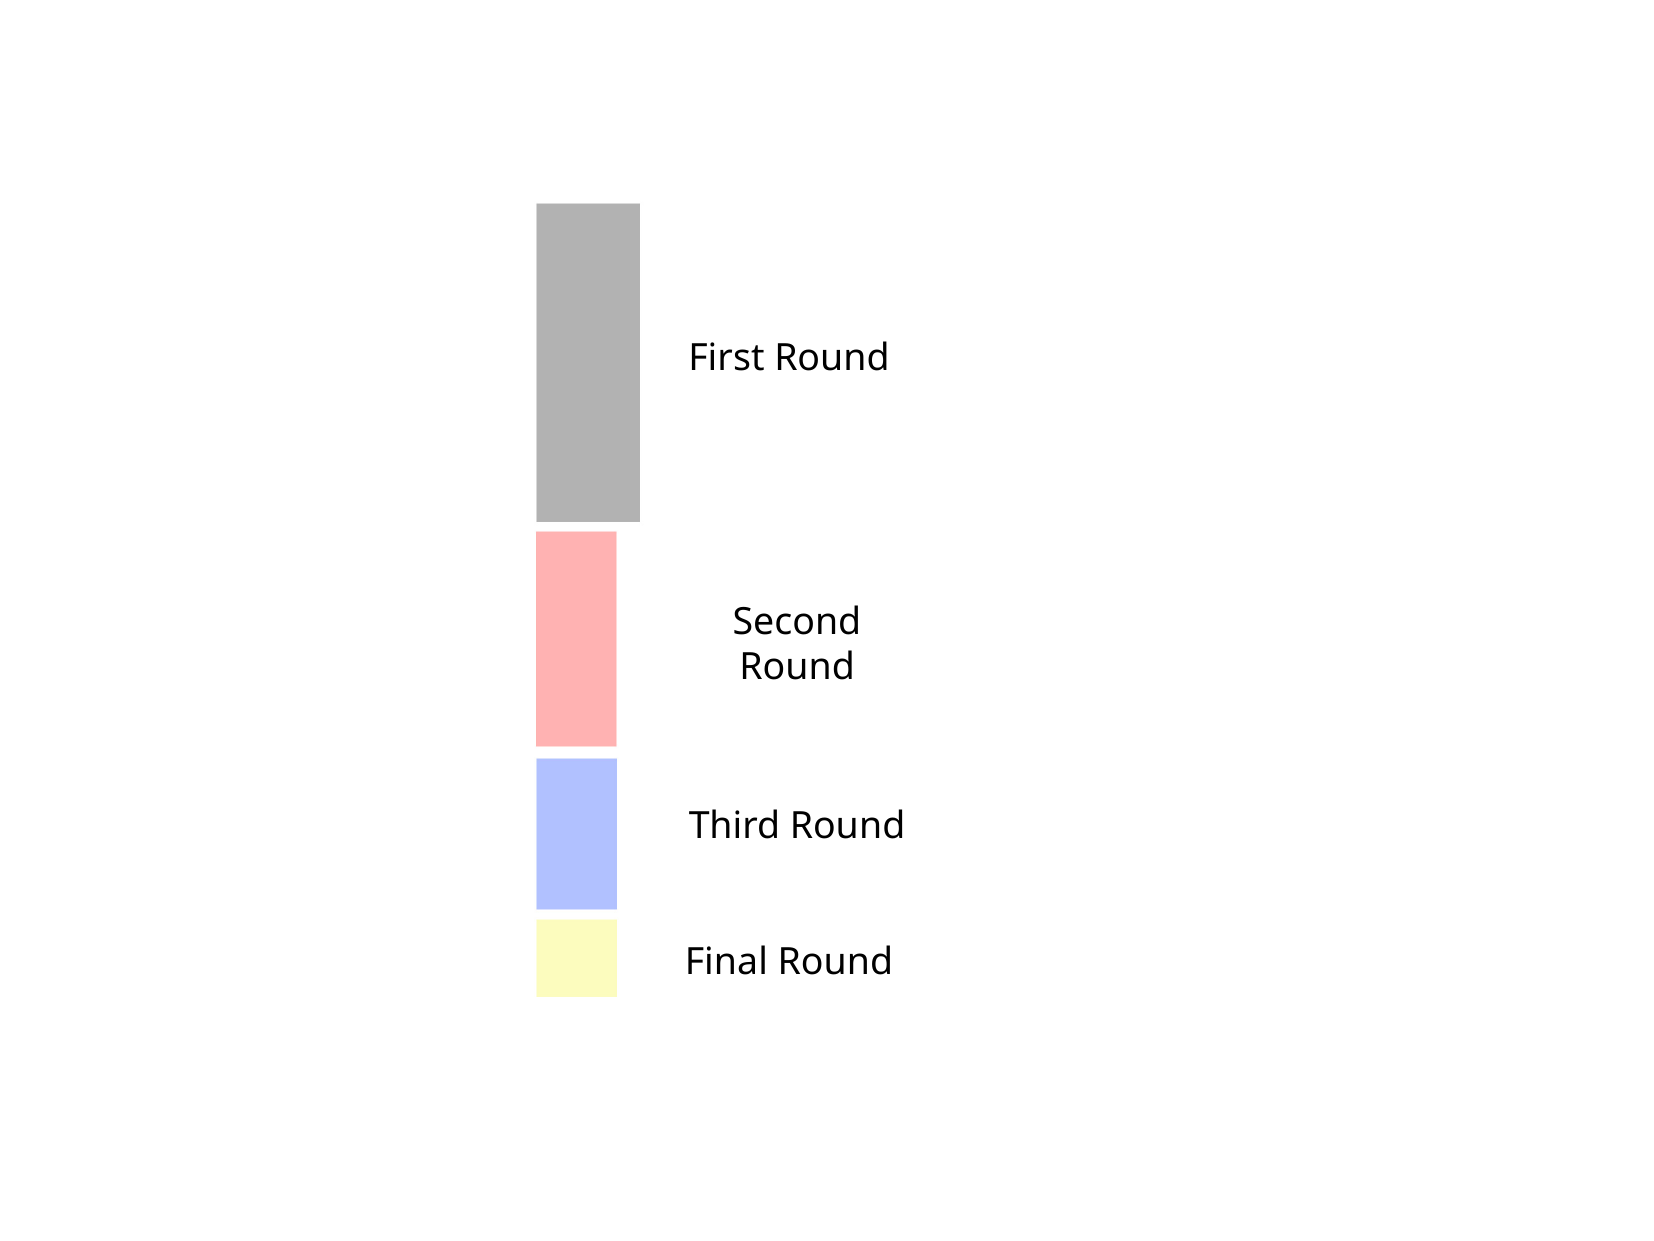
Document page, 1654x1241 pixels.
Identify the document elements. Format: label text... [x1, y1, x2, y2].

text_box First Round [663, 325, 915, 387]
text_box Third Round [663, 793, 931, 854]
text_box Second Round [663, 589, 931, 651]
picture [458, 0, 1195, 1241]
text_box Final Round [655, 929, 923, 991]
